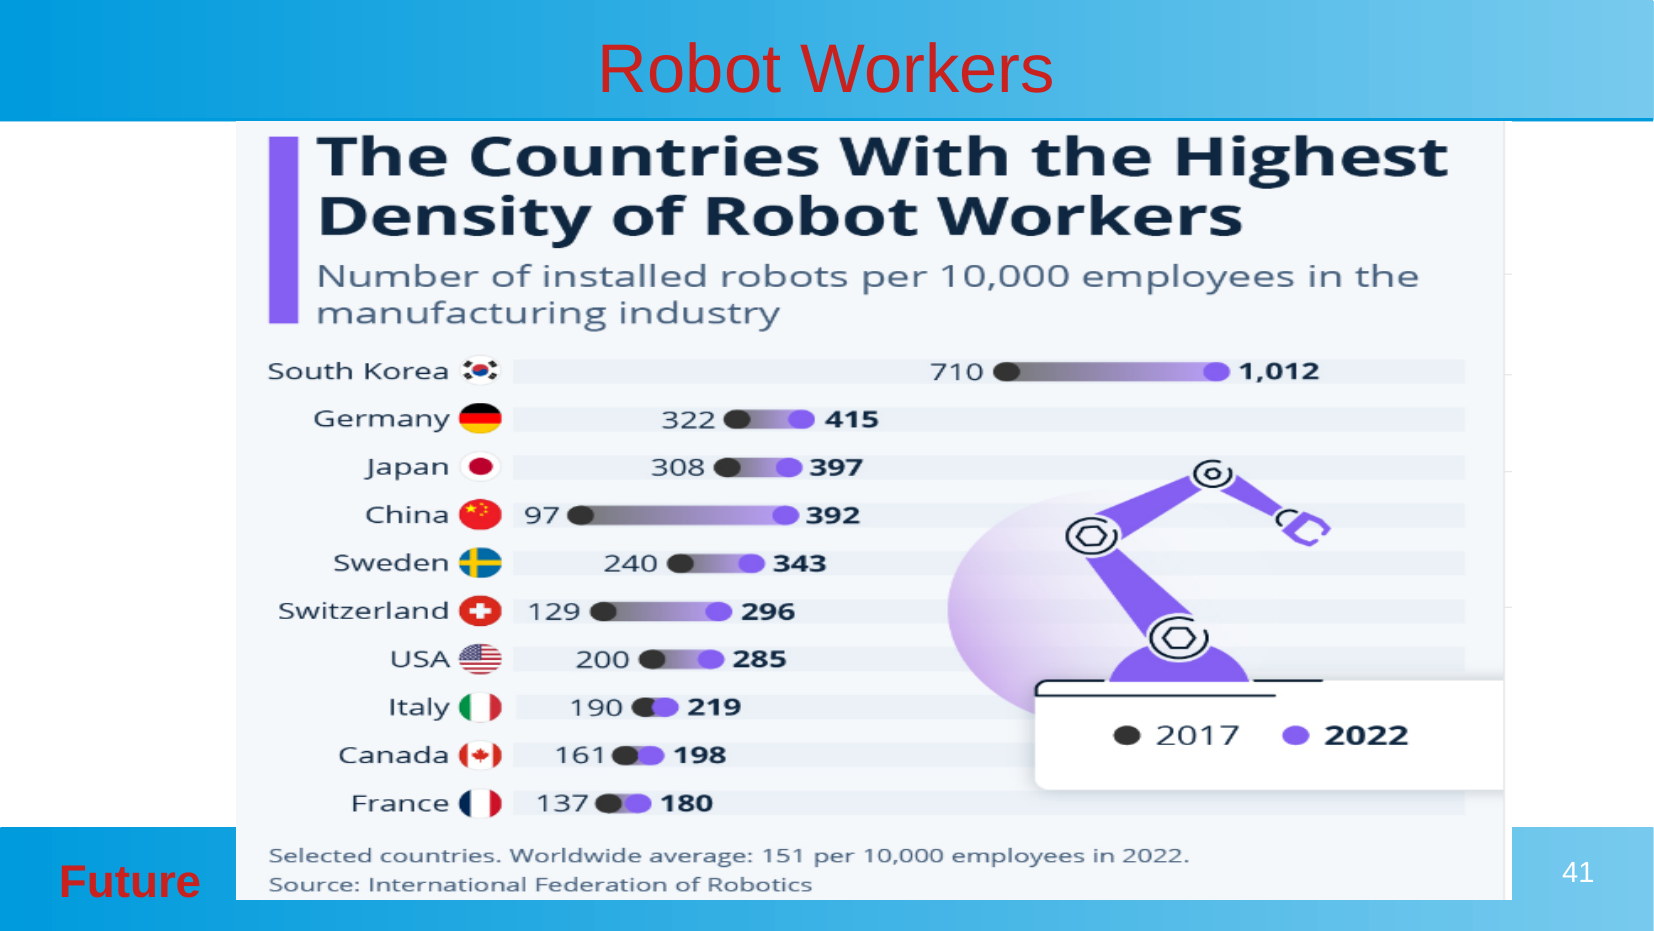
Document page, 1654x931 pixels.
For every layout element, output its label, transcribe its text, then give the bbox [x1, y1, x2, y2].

title Robot Workers [59, 29, 1595, 108]
picture [236, 122, 1512, 901]
